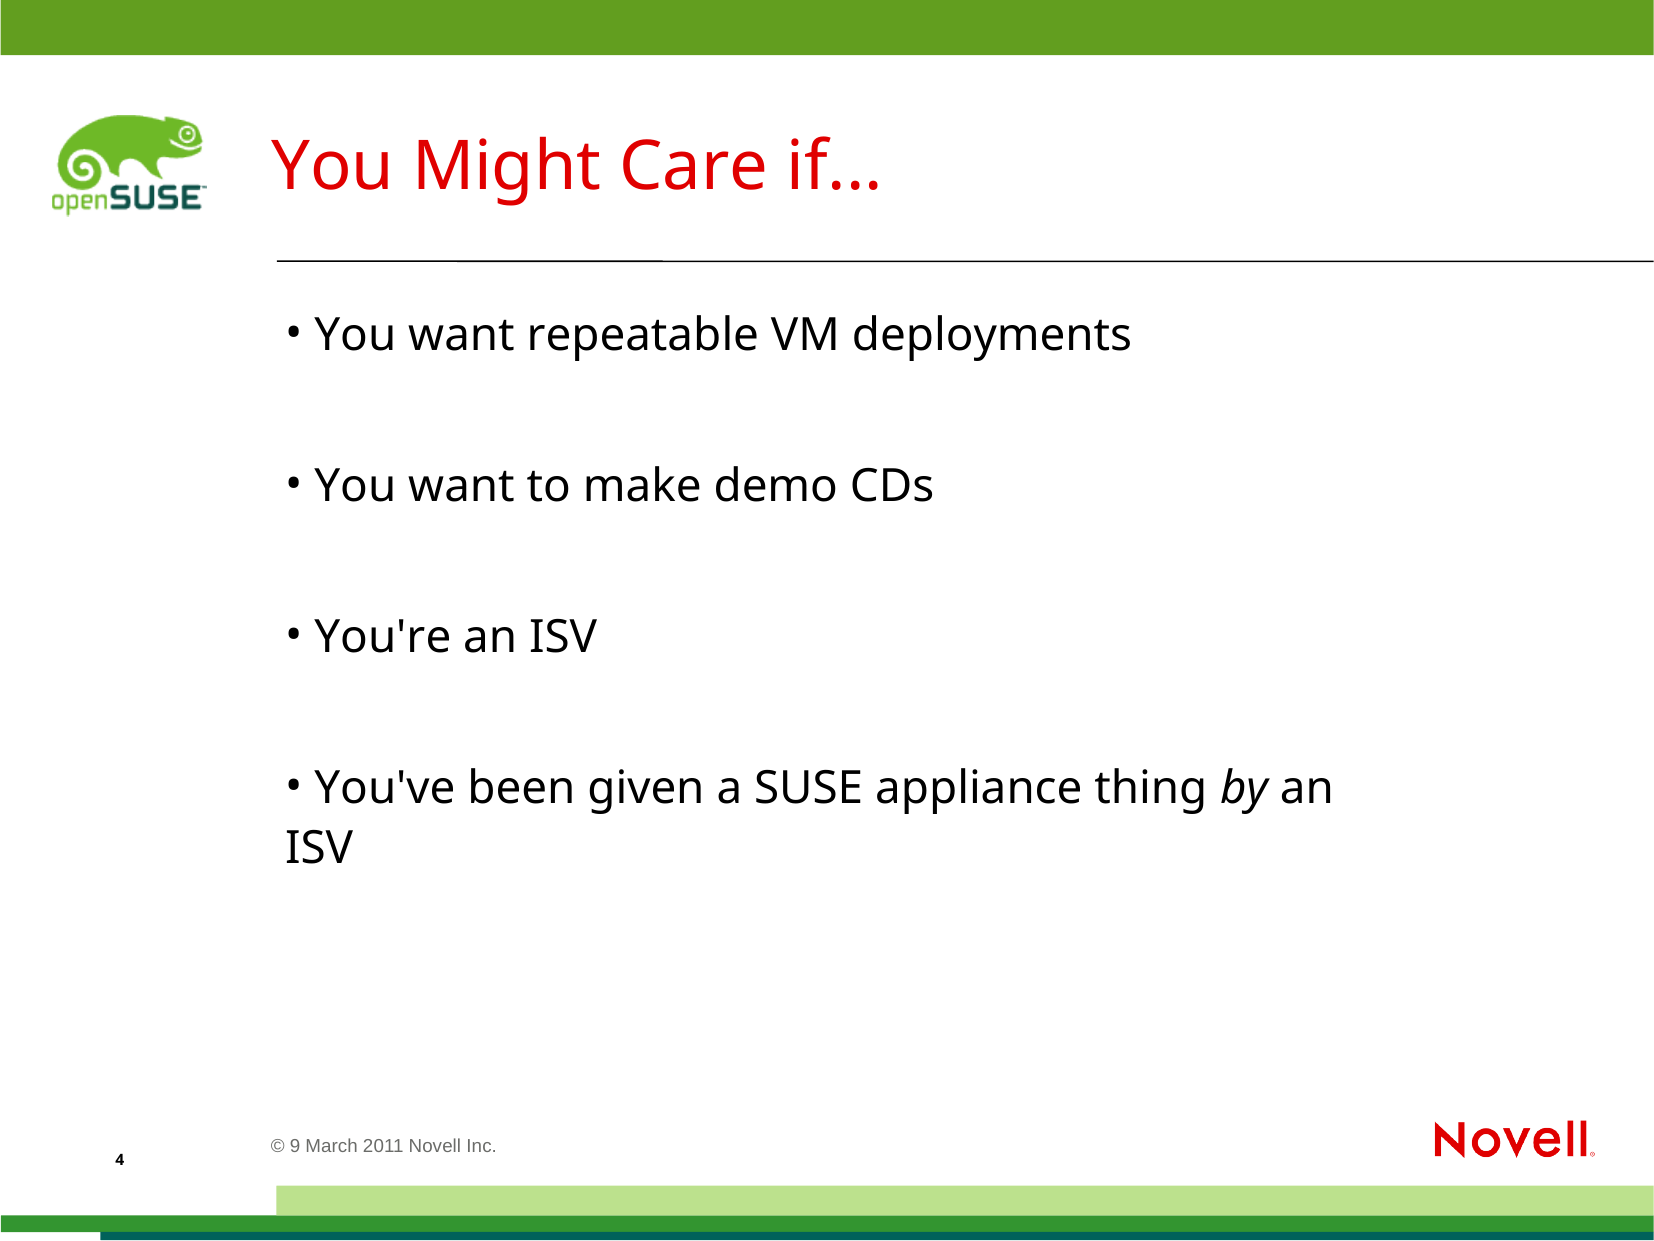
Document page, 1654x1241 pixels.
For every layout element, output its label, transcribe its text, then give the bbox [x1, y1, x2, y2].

picture [1427, 1114, 1601, 1164]
picture [52, 115, 207, 217]
list You want repeatable VM deployments You want to make demo CDs You're an ISV You've been given a SUSE appliance thing by an ISV [270, 294, 1418, 1097]
title You Might Care if... [271, 67, 1553, 263]
